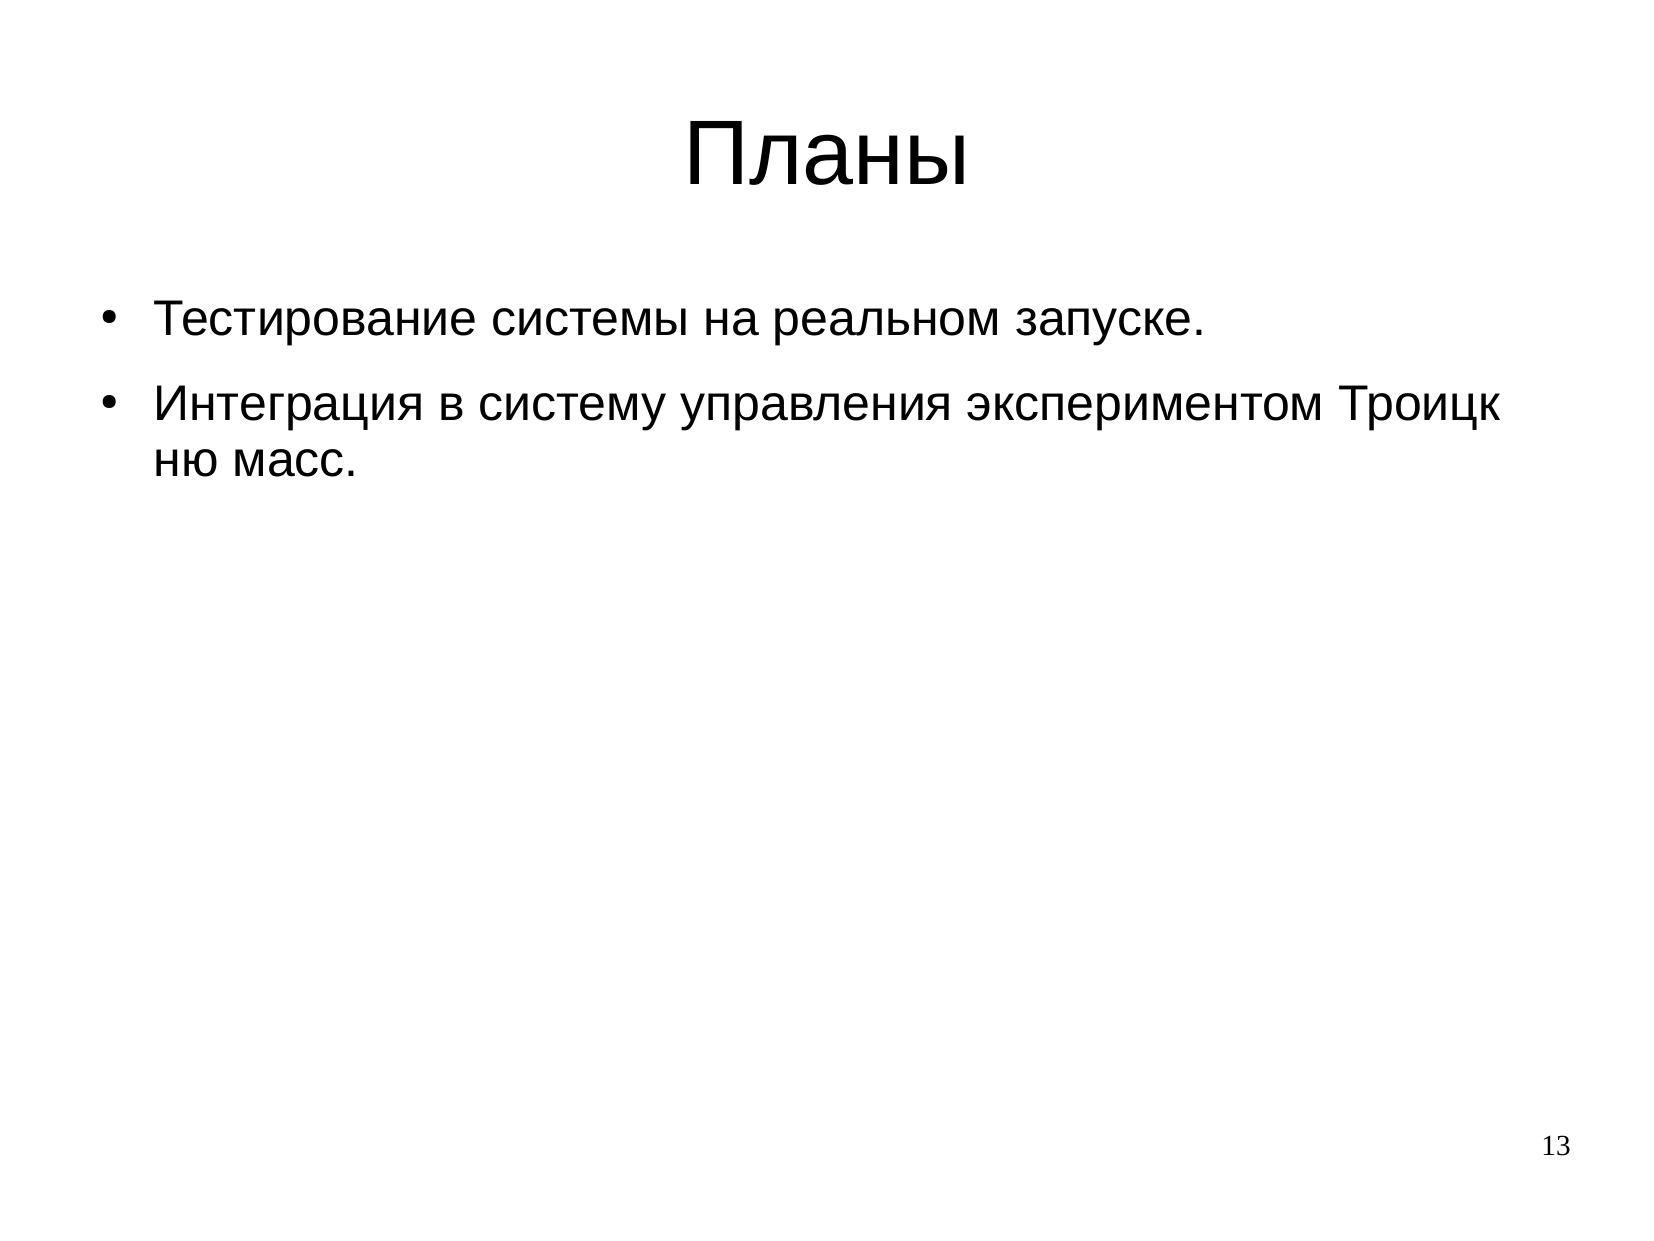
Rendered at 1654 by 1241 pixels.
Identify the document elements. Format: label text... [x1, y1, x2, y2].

list Тестирование системы на реальном запуске. Интеграция в систему управления экспериментом Троицк ню масс. [82, 290, 1571, 1010]
title Планы [82, 49, 1571, 257]
